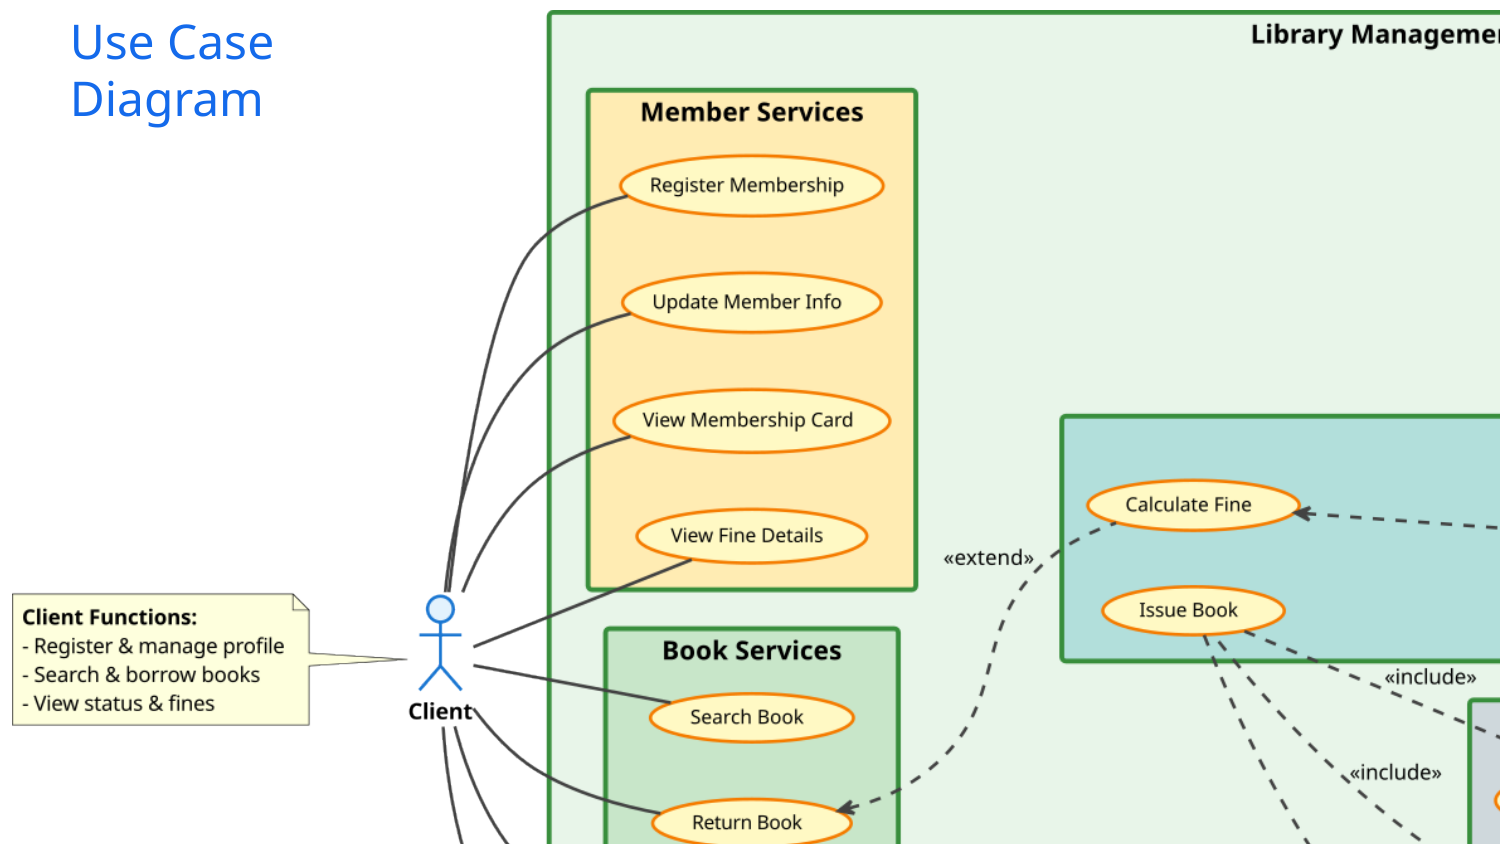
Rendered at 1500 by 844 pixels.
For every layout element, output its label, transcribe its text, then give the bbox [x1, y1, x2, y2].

title Use Case Diagram [54, 0, 472, 168]
picture [12, 10, 1500, 844]
